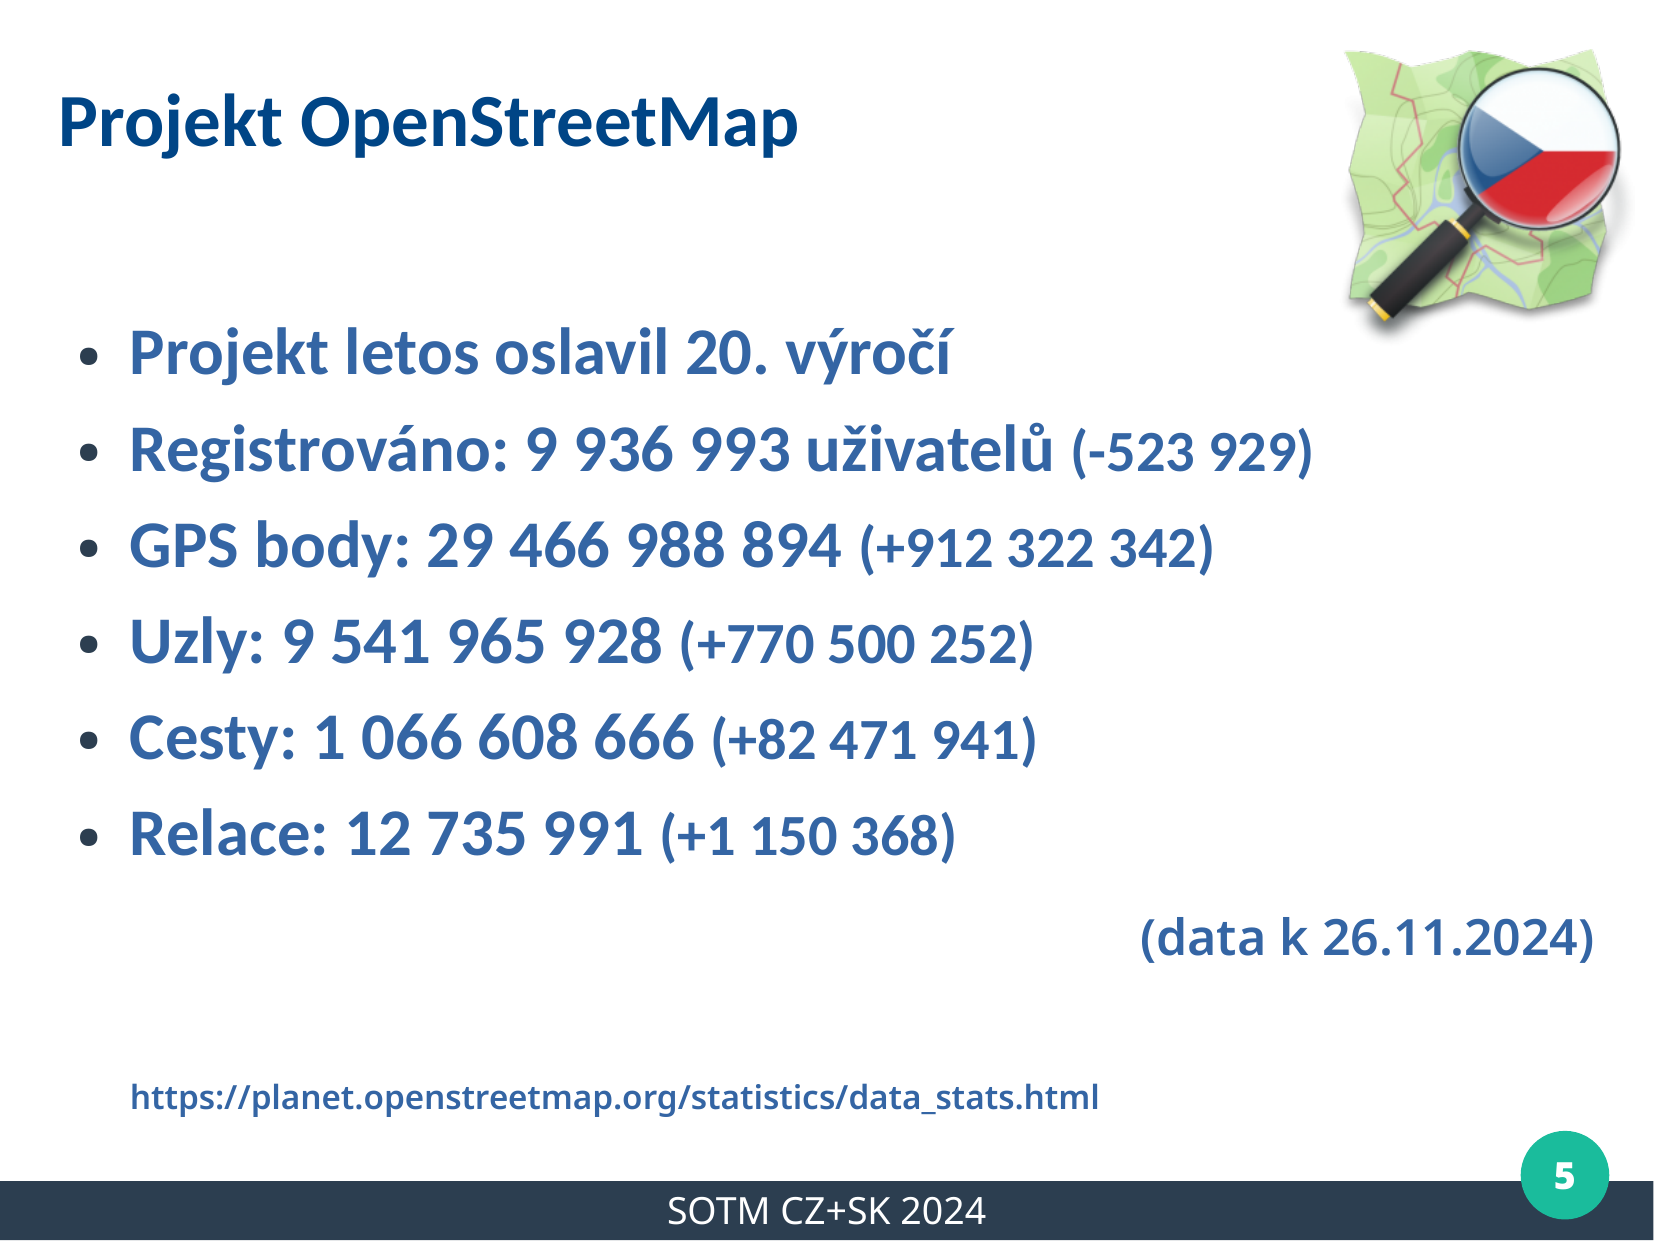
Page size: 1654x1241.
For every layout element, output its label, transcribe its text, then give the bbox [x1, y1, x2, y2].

list Projekt letos oslavil 20. výročí Registrováno: 9 936 993 uživatelů (-523 929) GPS body: 29 466 988 894 (+912 322 342) Uzly: 9 541 965 928 (+770 500 252) Cesty: 1 066 608 666 (+82 471 941) Relace: 12 735 991 (+1 150 368) (data k 26.11.2024) https://planet.openstreetmap.org/statistics/data_stats.html [59, 324, 1595, 1152]
title Projekt OpenStreetMap [59, 49, 1347, 207]
picture [1334, 49, 1635, 350]
